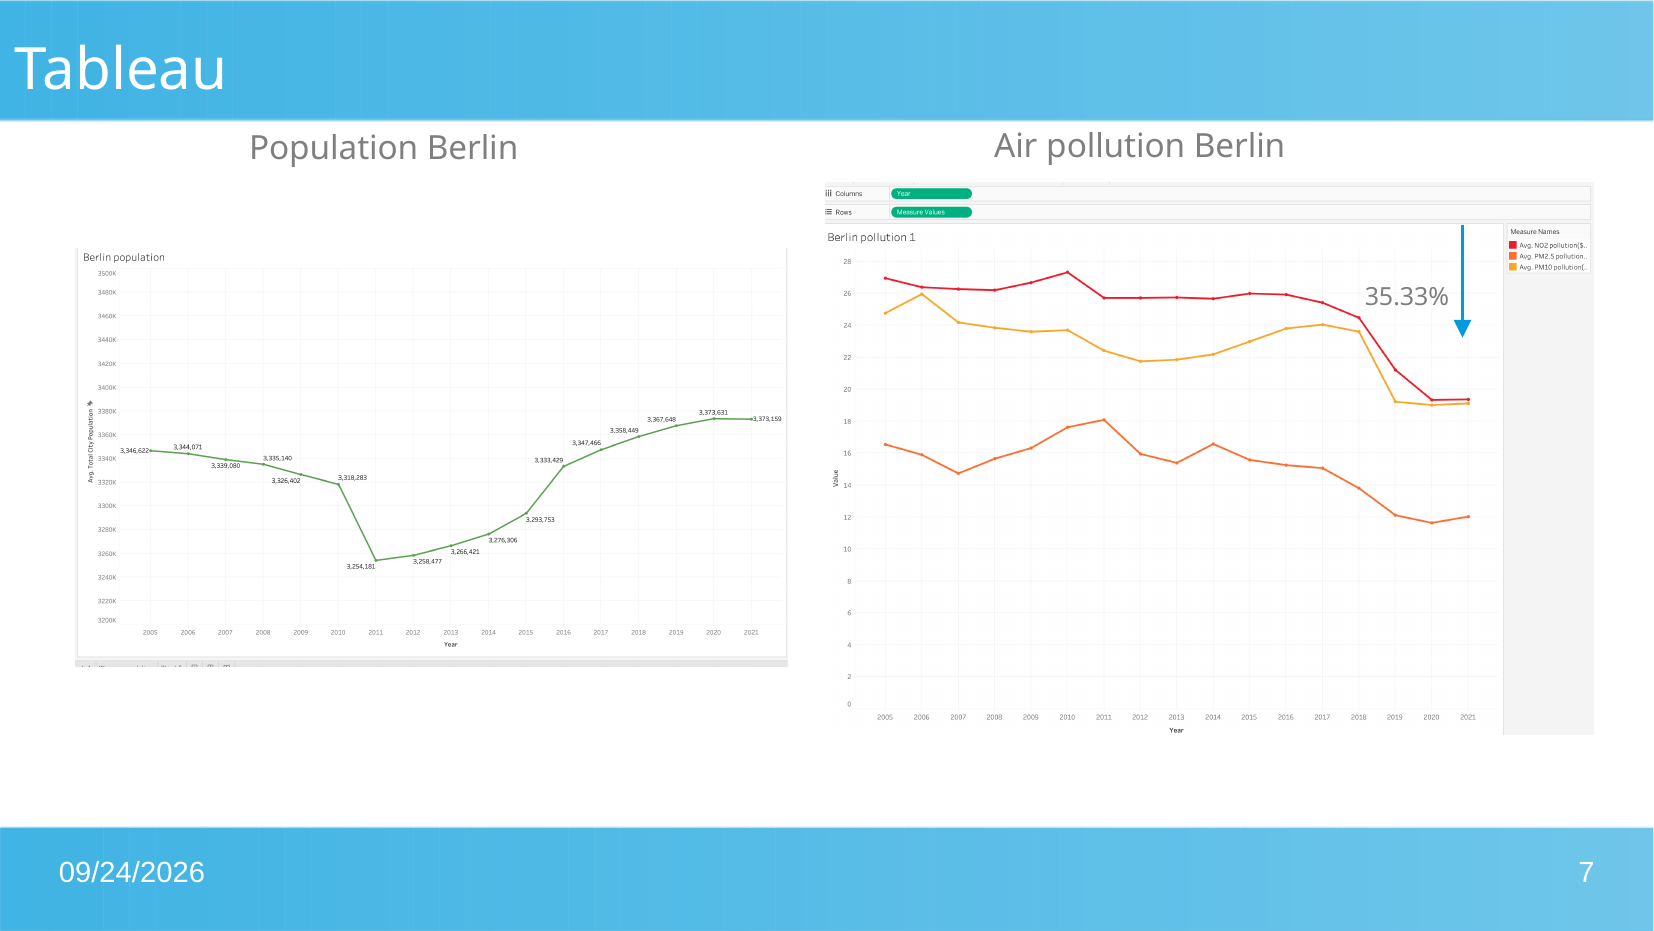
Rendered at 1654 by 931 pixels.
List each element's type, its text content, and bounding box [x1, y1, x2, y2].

text_box Population Berlin [234, 116, 904, 202]
text_box 35.33% [1350, 262, 1538, 348]
text_box Air pollution Berlin [979, 114, 1649, 220]
text_box Tableau [0, 20, 826, 113]
picture [75, 248, 788, 667]
picture [825, 182, 1613, 735]
